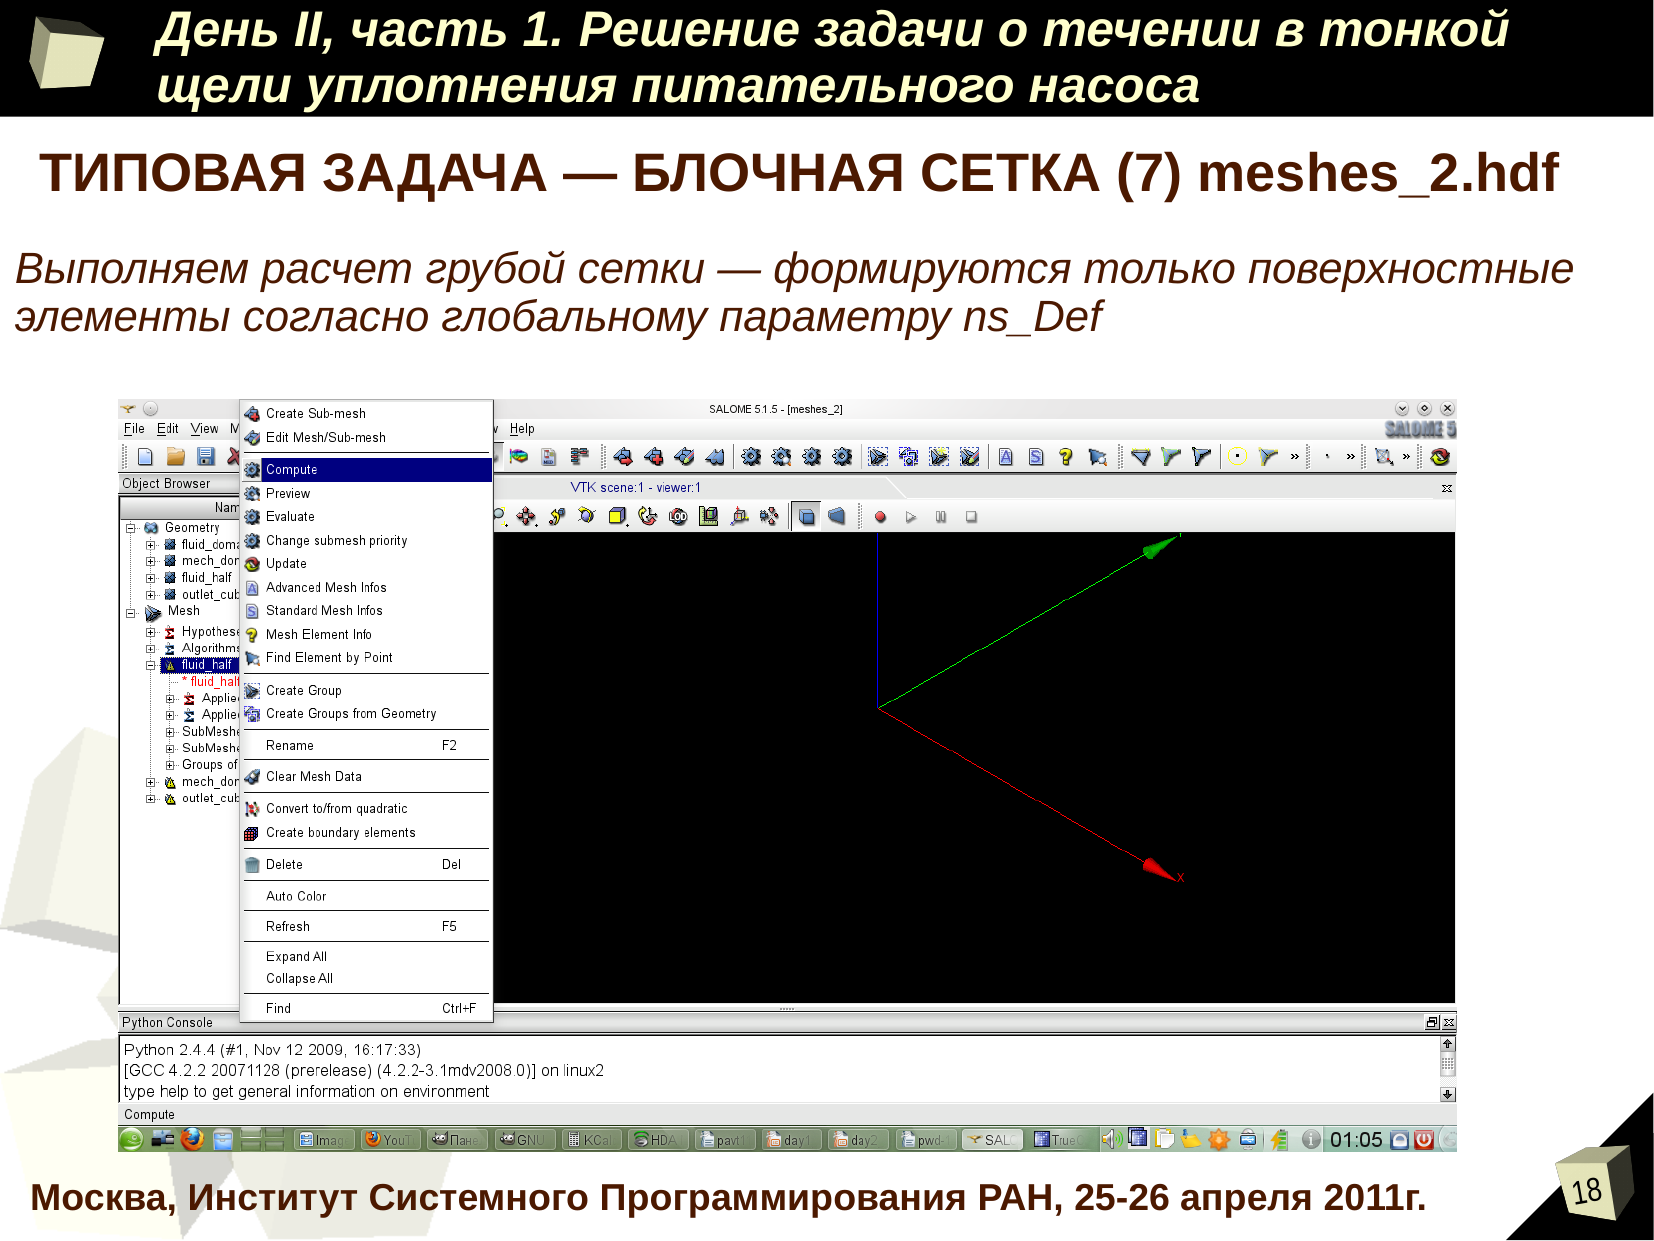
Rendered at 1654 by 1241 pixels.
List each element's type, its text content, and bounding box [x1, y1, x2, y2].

text_box ТИПОВАЯ ЗАДАЧА — БЛОЧНАЯ СЕТКА (7) meshes_2.hdf [24, 134, 1625, 225]
picture [0, 399, 1457, 1241]
text_box Выполняем расчет грубой сетки — формируются только поверхностные элементы согласно глобальному параметру ns_Def [0, 236, 1654, 355]
picture [464, 1193, 472, 1198]
